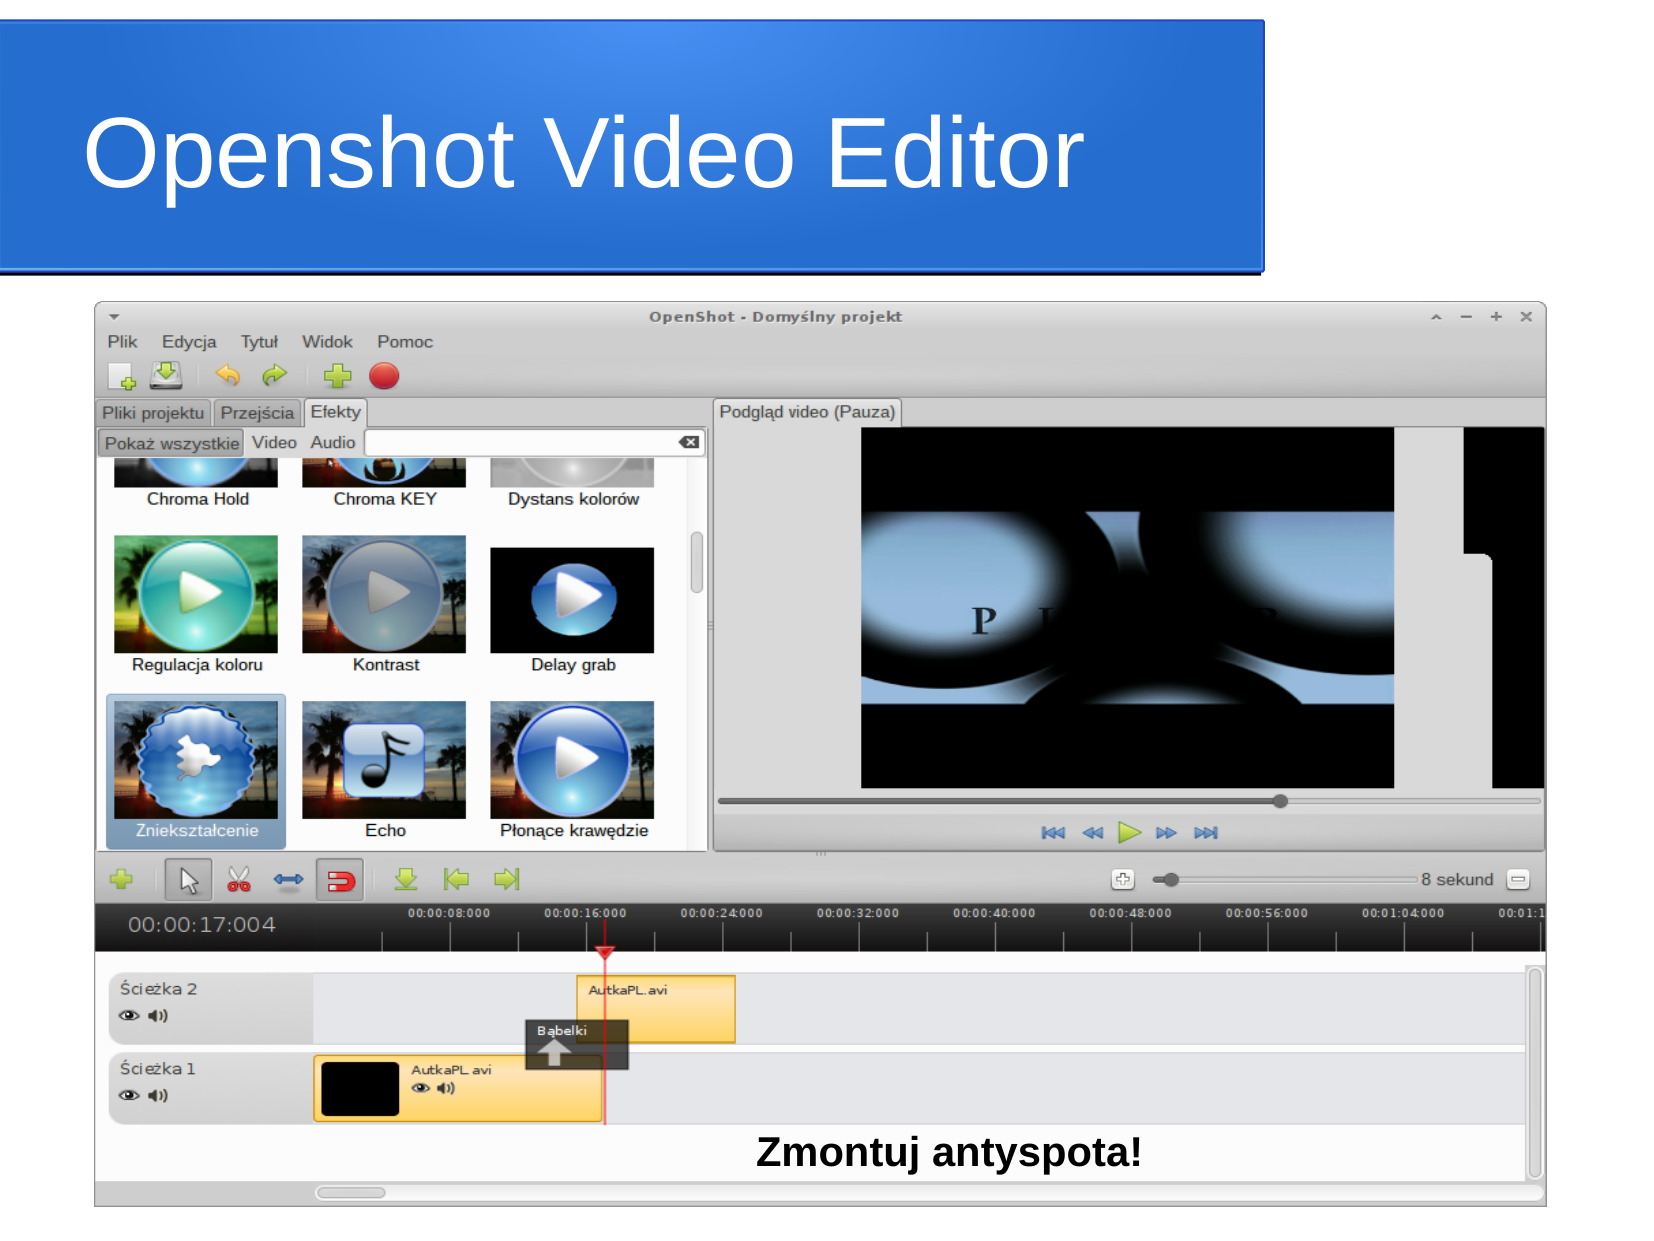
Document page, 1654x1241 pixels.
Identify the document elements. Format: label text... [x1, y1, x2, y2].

list Zmontuj antyspota! [685, 1128, 1550, 1182]
title Openshot Video Editor [82, 49, 1250, 257]
picture [94, 301, 1547, 1207]
